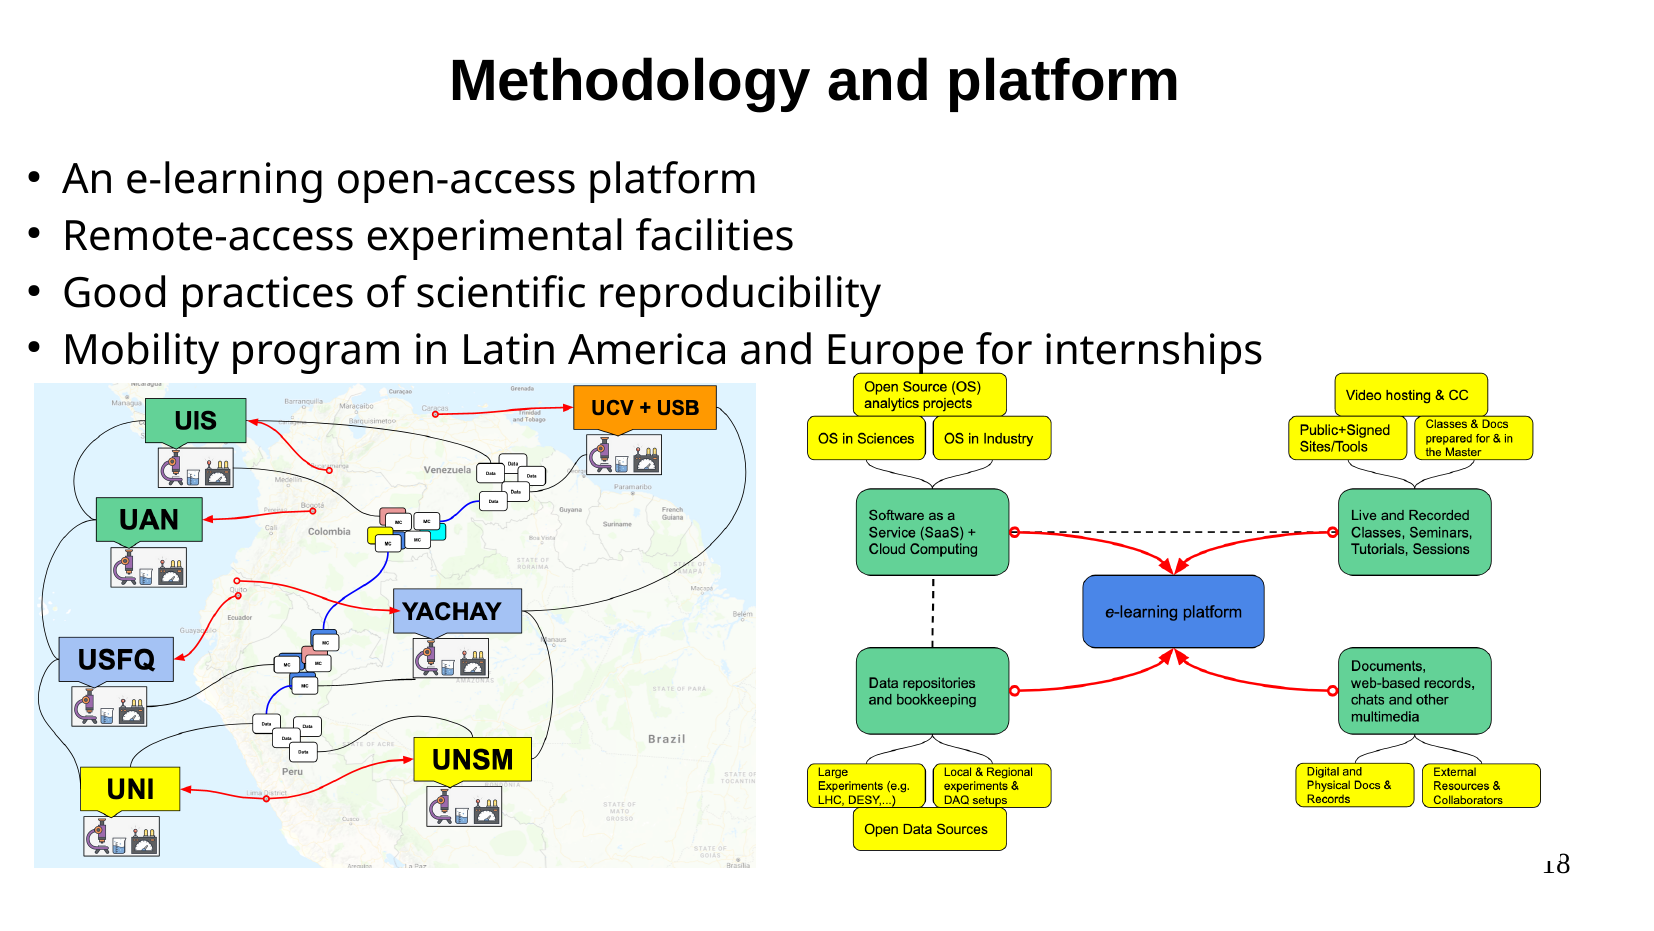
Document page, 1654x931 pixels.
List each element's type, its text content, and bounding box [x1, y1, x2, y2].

text_box Methodology and platform [0, 40, 1630, 142]
picture [767, 354, 1560, 861]
text_box An e-learning open-access platform Remote-access experimental facilities Good practices of scientific reproducibility Mobility program in Latin America and Europe for internships [11, 141, 1359, 399]
picture [34, 399, 756, 868]
